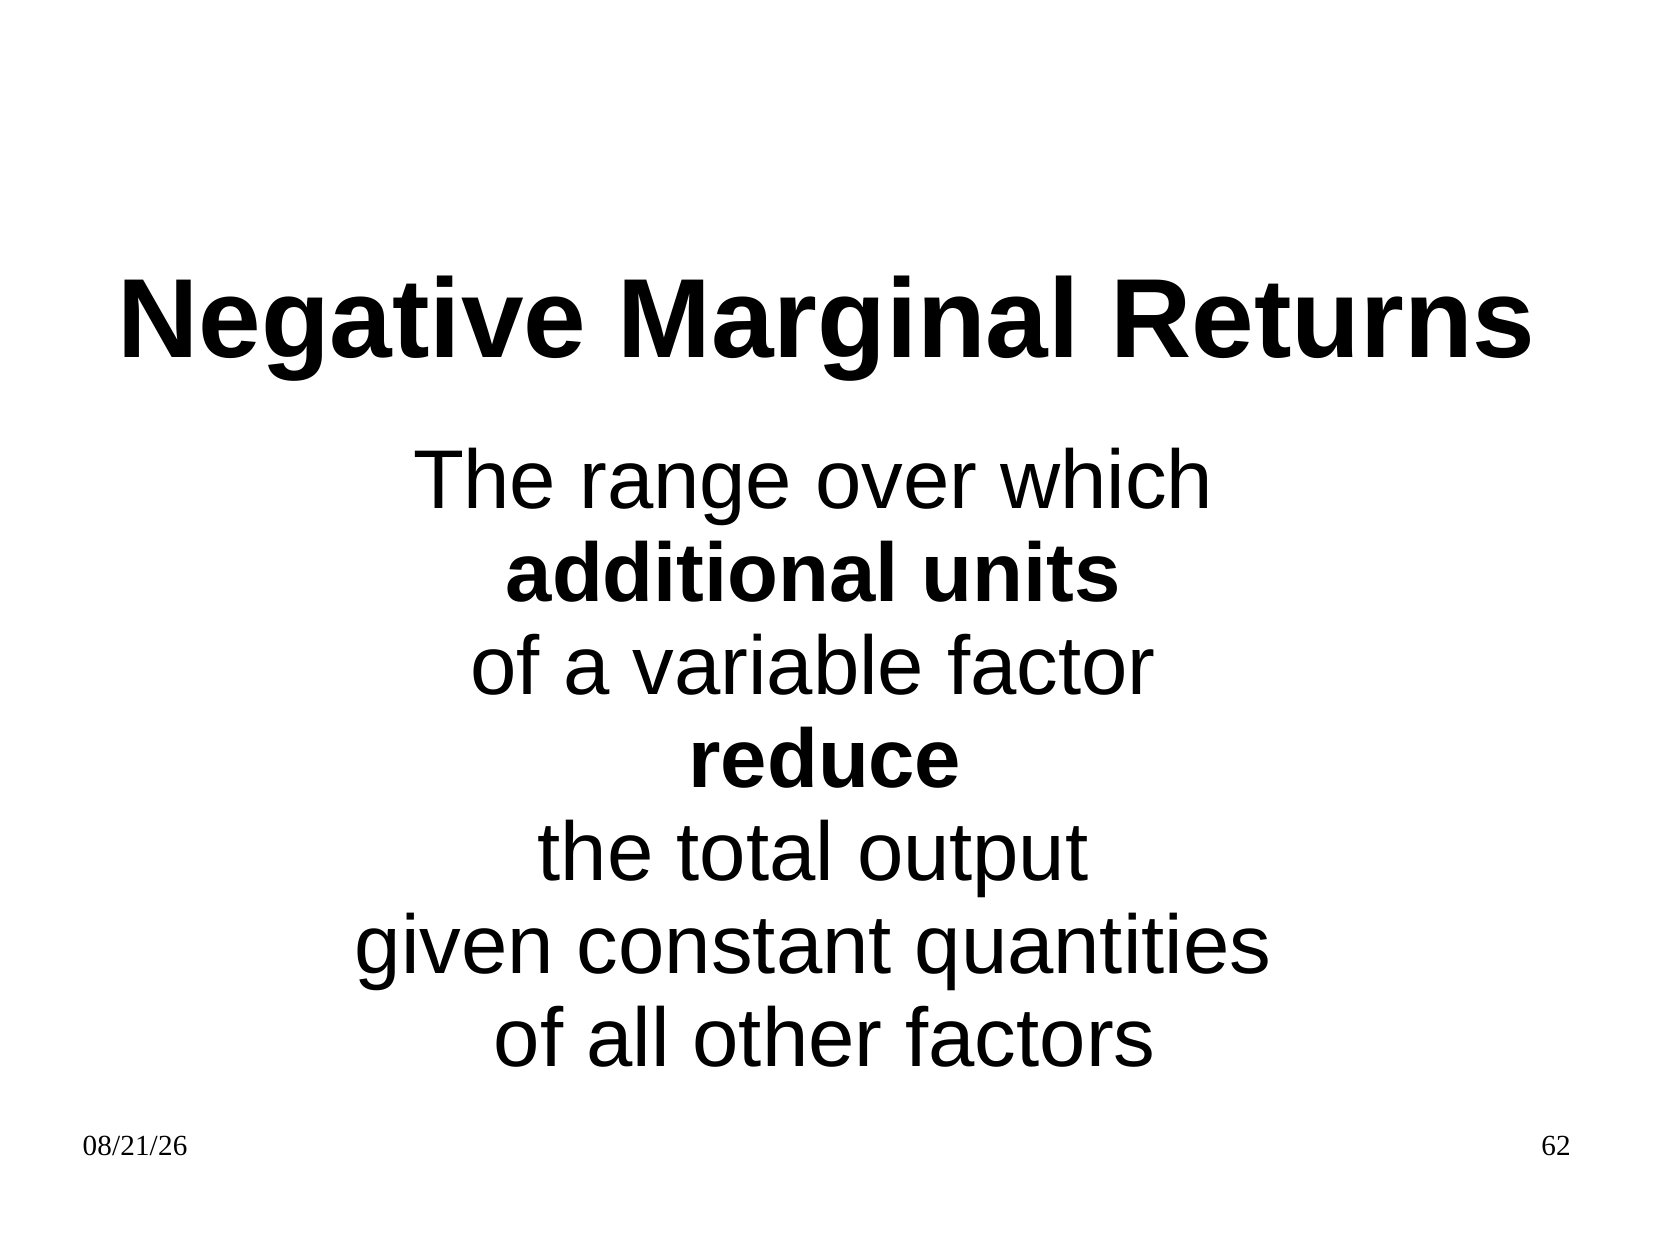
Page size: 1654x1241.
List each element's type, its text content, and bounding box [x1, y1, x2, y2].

title Negative Marginal Returns [82, 214, 1571, 422]
subtitle The range over which additional units of a variable factor reduce the total output given constant quantities of all other factors [80, 432, 1570, 1084]
